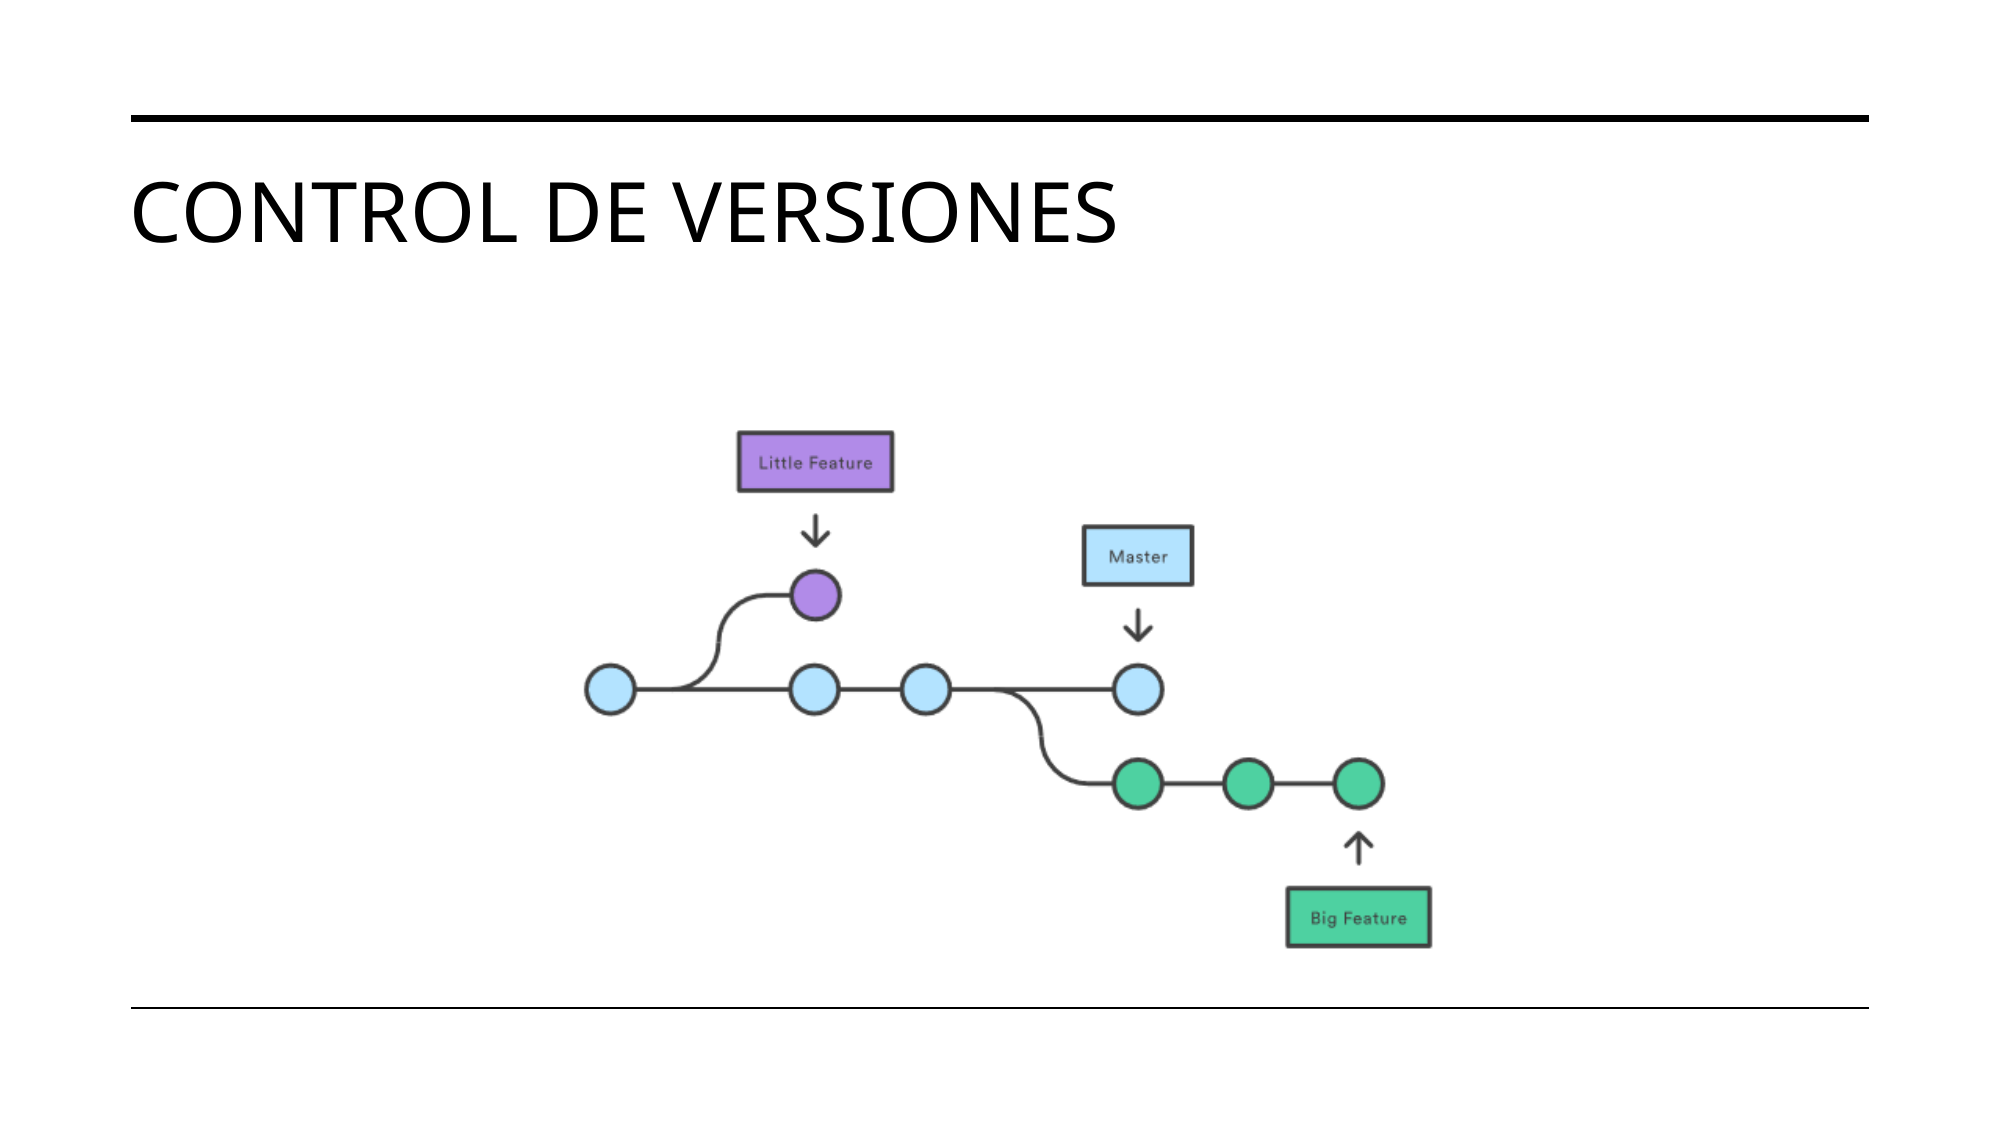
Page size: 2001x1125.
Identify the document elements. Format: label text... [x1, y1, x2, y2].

picture [492, 379, 1492, 969]
title control de versiones [114, 151, 1869, 377]
